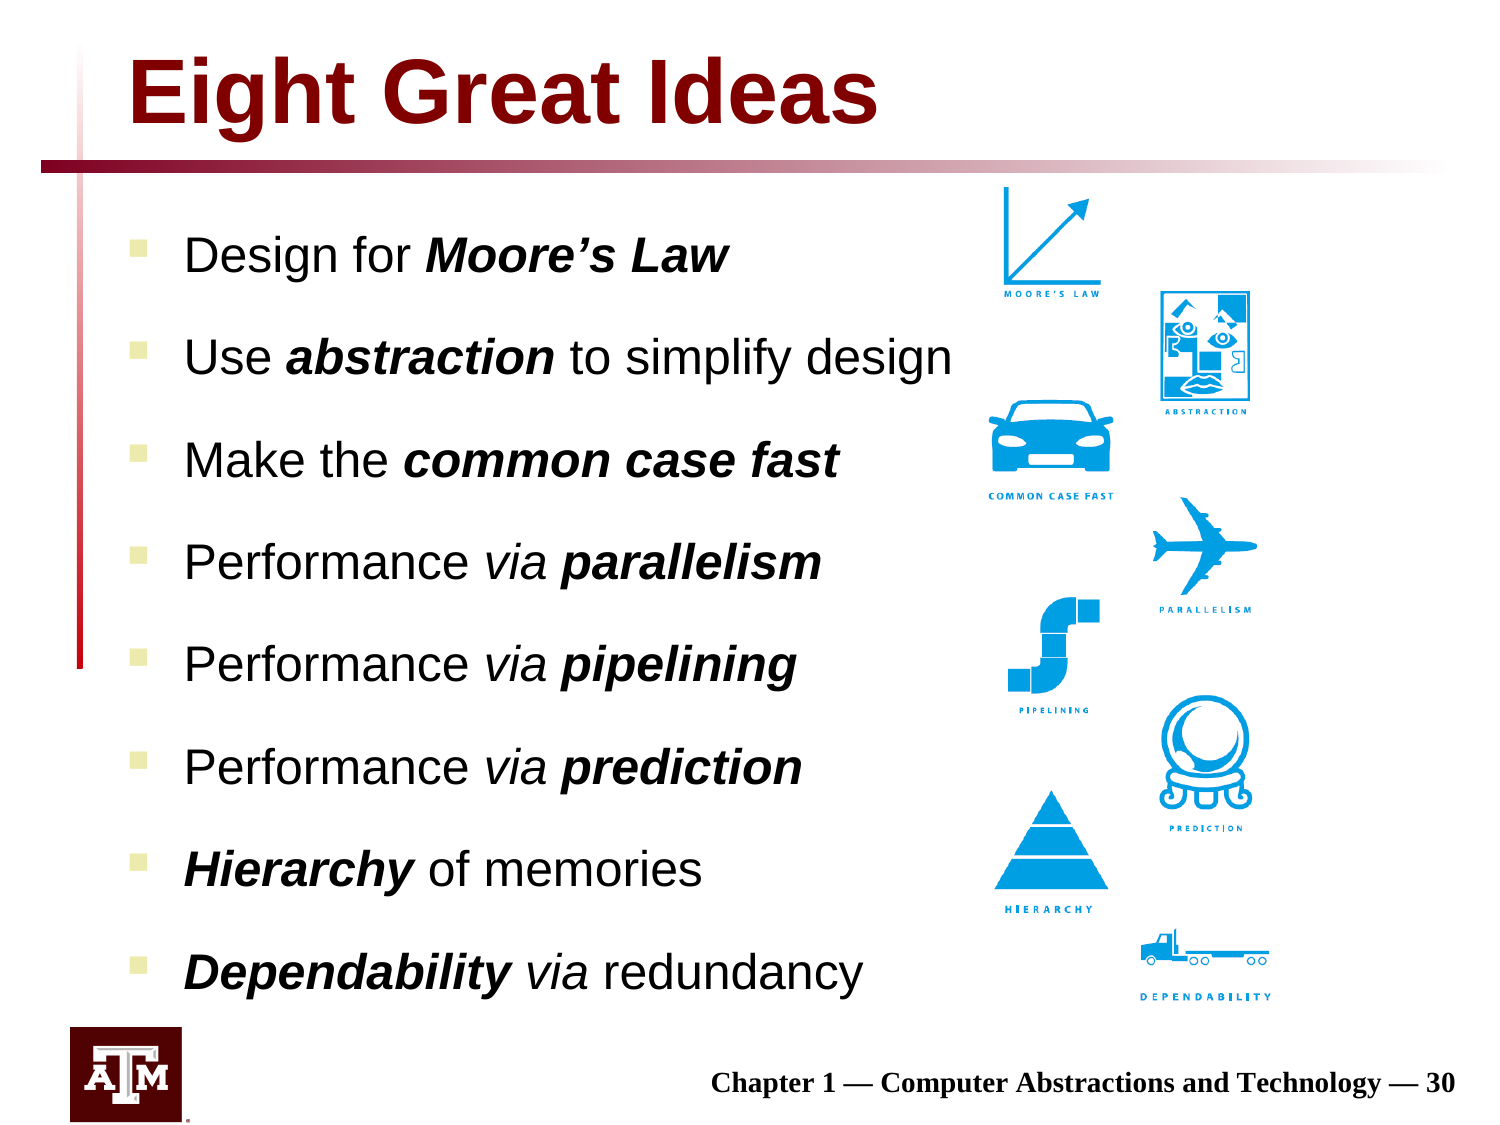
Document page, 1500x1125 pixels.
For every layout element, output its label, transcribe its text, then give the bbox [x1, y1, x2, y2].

picture [1157, 288, 1253, 418]
picture [993, 590, 1109, 721]
picture [60, 1023, 196, 1125]
picture [1147, 688, 1261, 837]
text_box Chapter 1 — Computer Abstractions and Technology — <number> [277, 1046, 1471, 1106]
list Design for Moore’s Law Use abstraction to simplify design Make the common case fast Performance via parallelism Performance via pipelining Performance via prediction Hierarchy of memories Dependability via redundancy [112, 184, 1469, 1024]
picture [1127, 916, 1280, 1014]
picture [986, 788, 1116, 919]
title Eight Great Ideas [112, 23, 1468, 149]
picture [998, 182, 1105, 303]
picture [980, 391, 1122, 506]
picture [1145, 491, 1264, 618]
